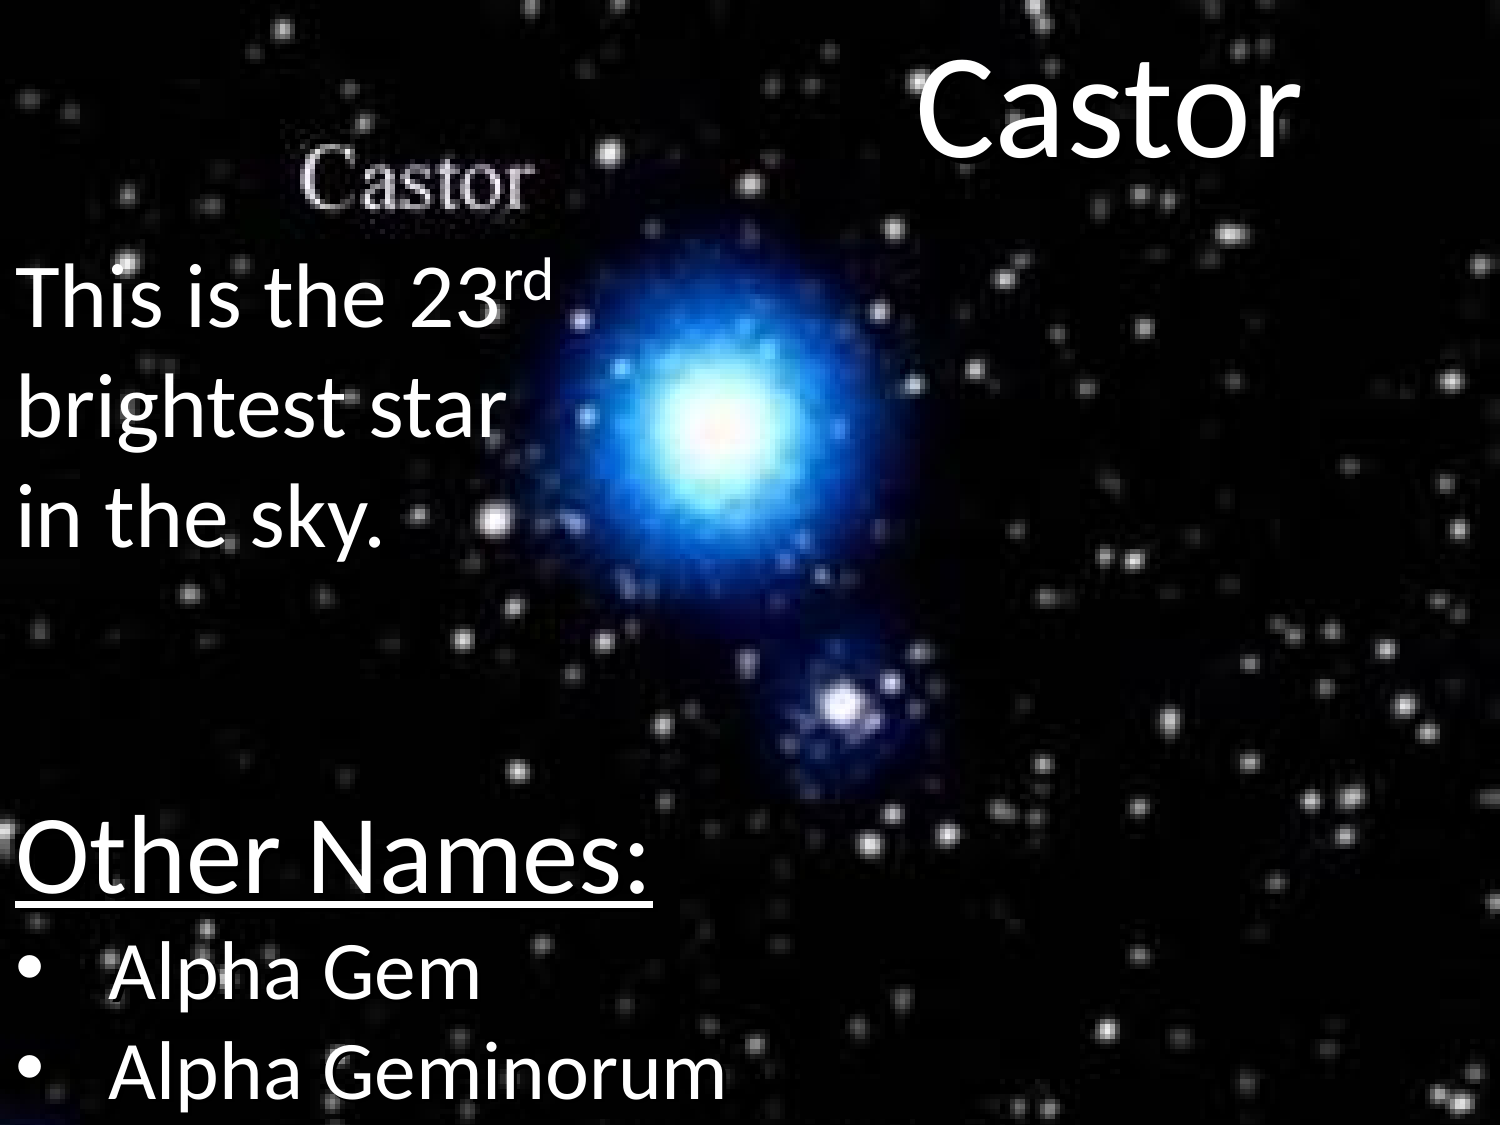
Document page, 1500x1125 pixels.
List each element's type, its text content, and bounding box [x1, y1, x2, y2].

text_box Other Names: Alpha Gem Alpha Geminorum [0, 773, 1238, 1125]
text_box This is the 23rd brightest star in the sky. [0, 228, 576, 578]
picture [0, 0, 1500, 1125]
text_box Castor [900, 0, 1450, 197]
